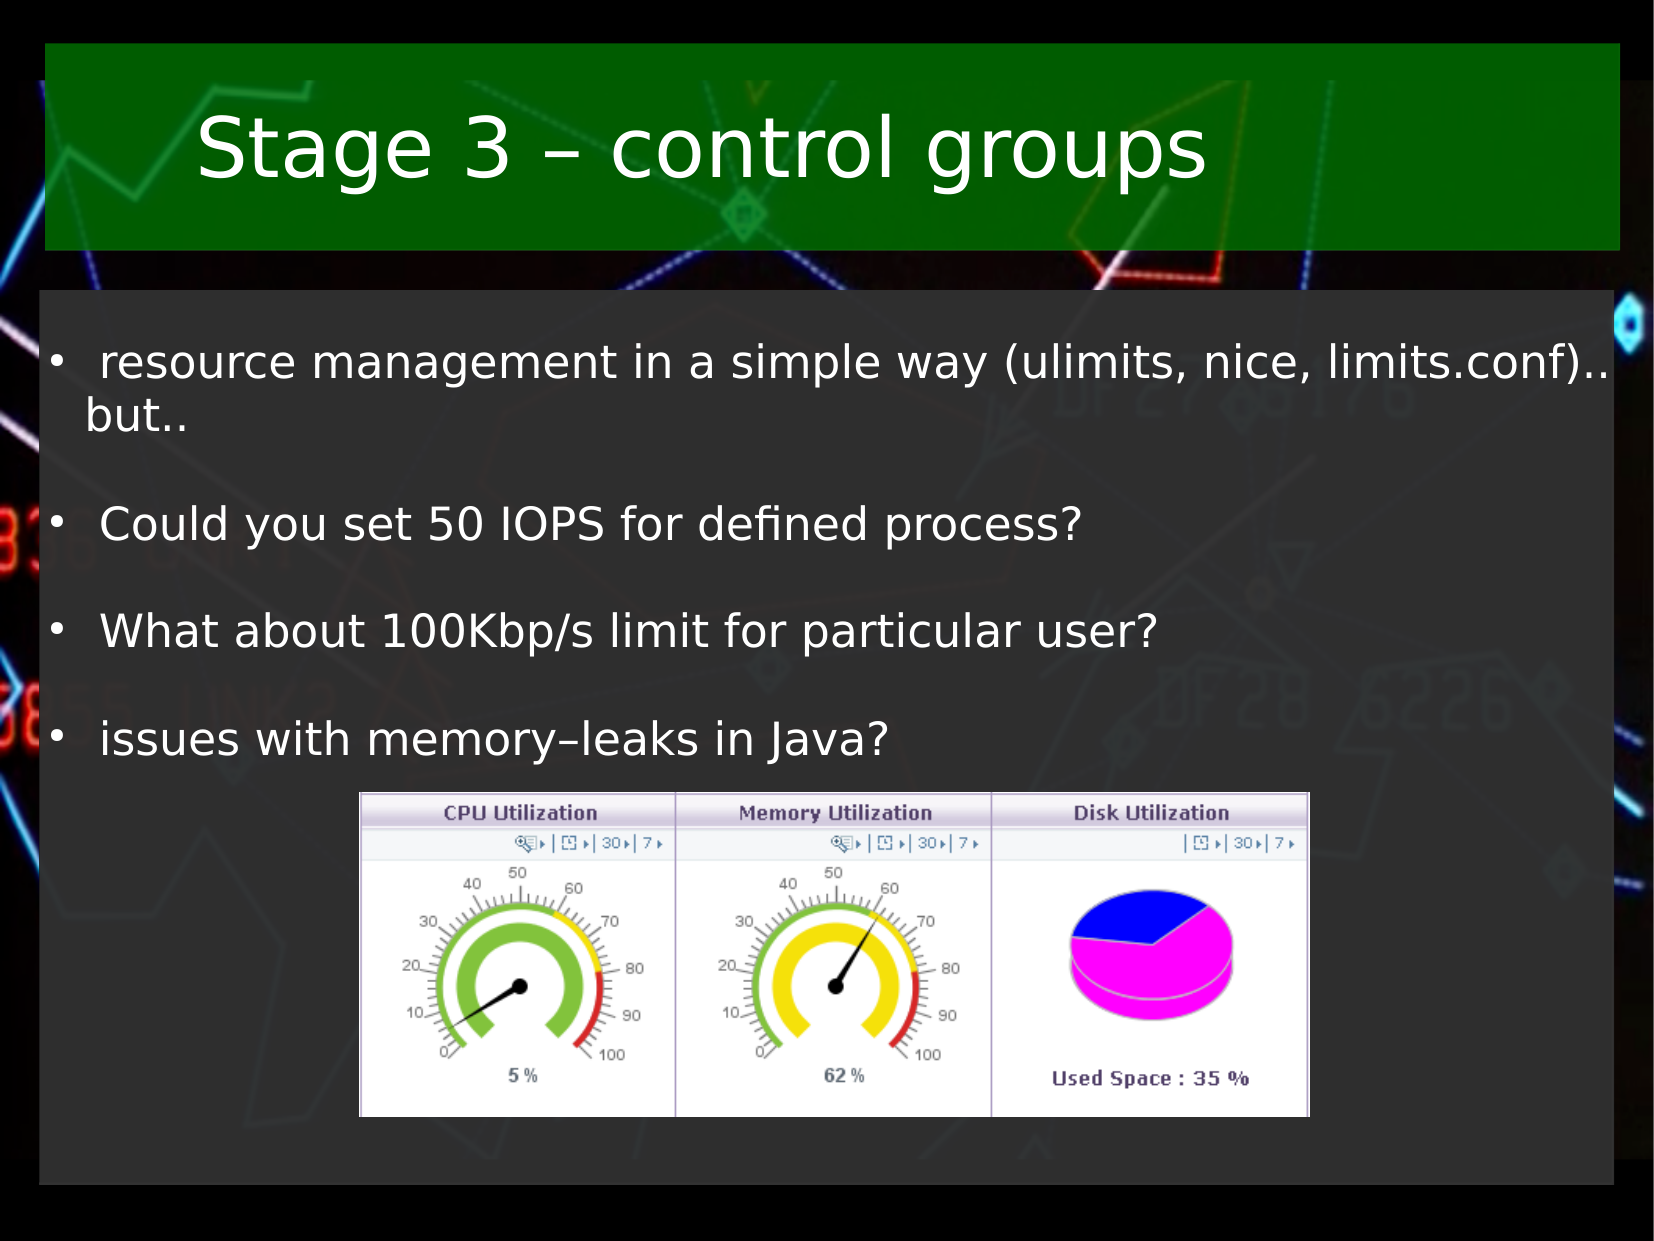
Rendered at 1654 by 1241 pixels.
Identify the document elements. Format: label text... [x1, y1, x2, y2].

title Stage 3 – control groups [45, 43, 1621, 251]
picture [0, 0, 1654, 1241]
text_box resource management in a simple way (ulimits, nice, limits.conf).. but.. Could you set 50 IOPS for defined process? What about 100Kbp/s limit for particular user? issues with memory–leaks in Java? [39, 290, 1615, 1185]
